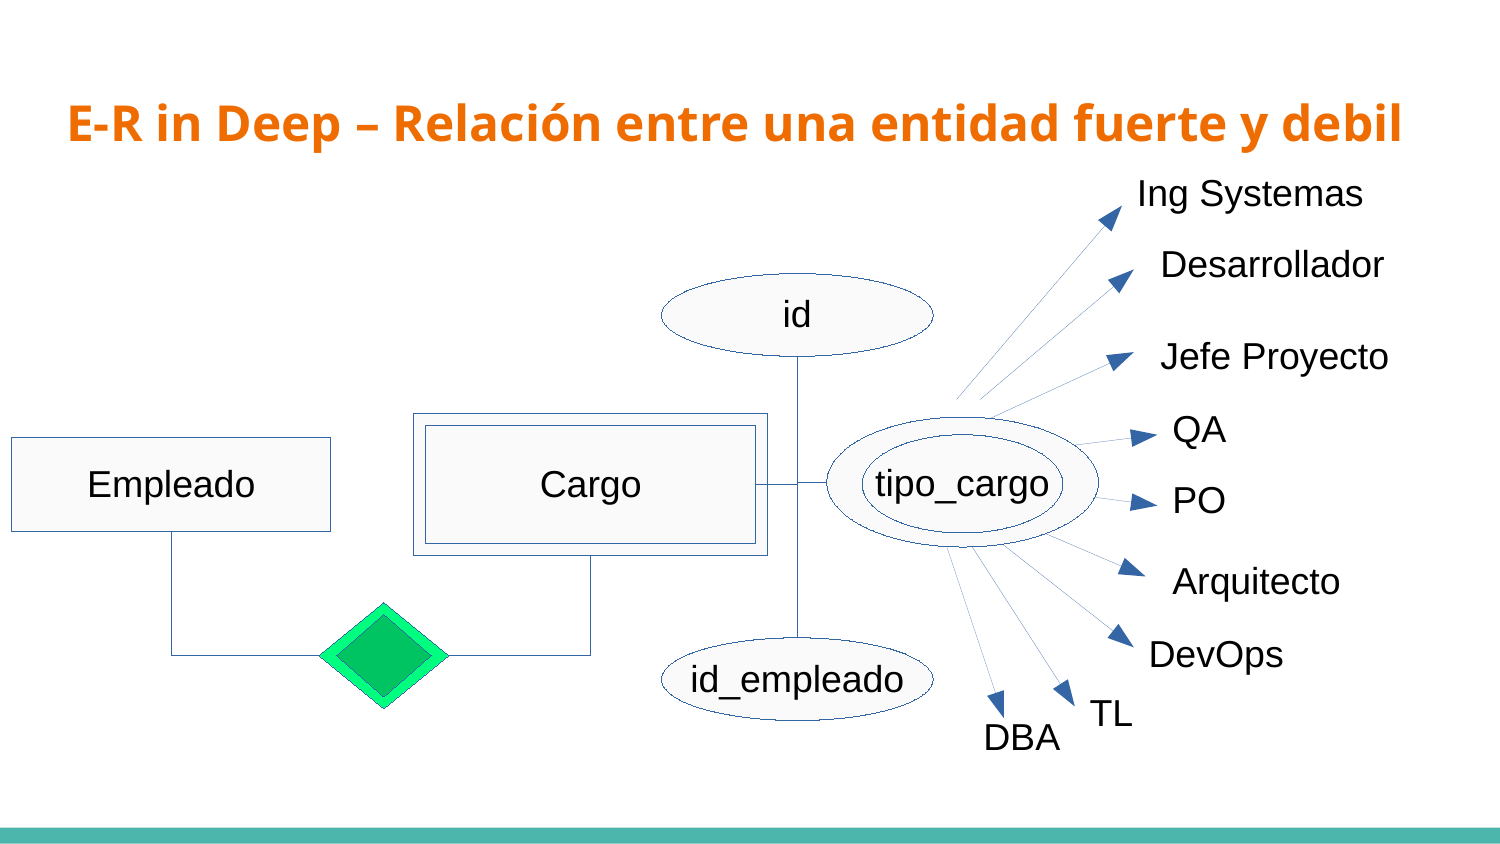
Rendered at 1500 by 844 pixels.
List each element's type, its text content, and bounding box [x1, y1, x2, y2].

text_box Ing Systemas [1122, 189, 1430, 223]
text_box Empleado [11, 437, 331, 532]
title E-R in Deep – Relación entre una entidad fuerte y debil [51, 72, 1449, 189]
text_box id_empleado [661, 637, 934, 721]
text_box Jefe Proyecto [1145, 328, 1453, 386]
text_box Desarrollador [1145, 236, 1453, 294]
text_box TL [1074, 685, 1382, 742]
text_box id [661, 273, 934, 357]
text_box PO [1157, 472, 1465, 530]
text_box [319, 602, 449, 709]
text_box DBA [968, 708, 1276, 766]
text_box Arquitecto [1157, 552, 1465, 610]
text_box tipo_cargo [826, 417, 1099, 548]
text_box Cargo [425, 425, 756, 544]
text_box [413, 413, 768, 556]
text_box tipo_cargo [862, 434, 1063, 533]
text_box QA [1157, 401, 1465, 459]
text_box DevOps [1133, 625, 1441, 683]
